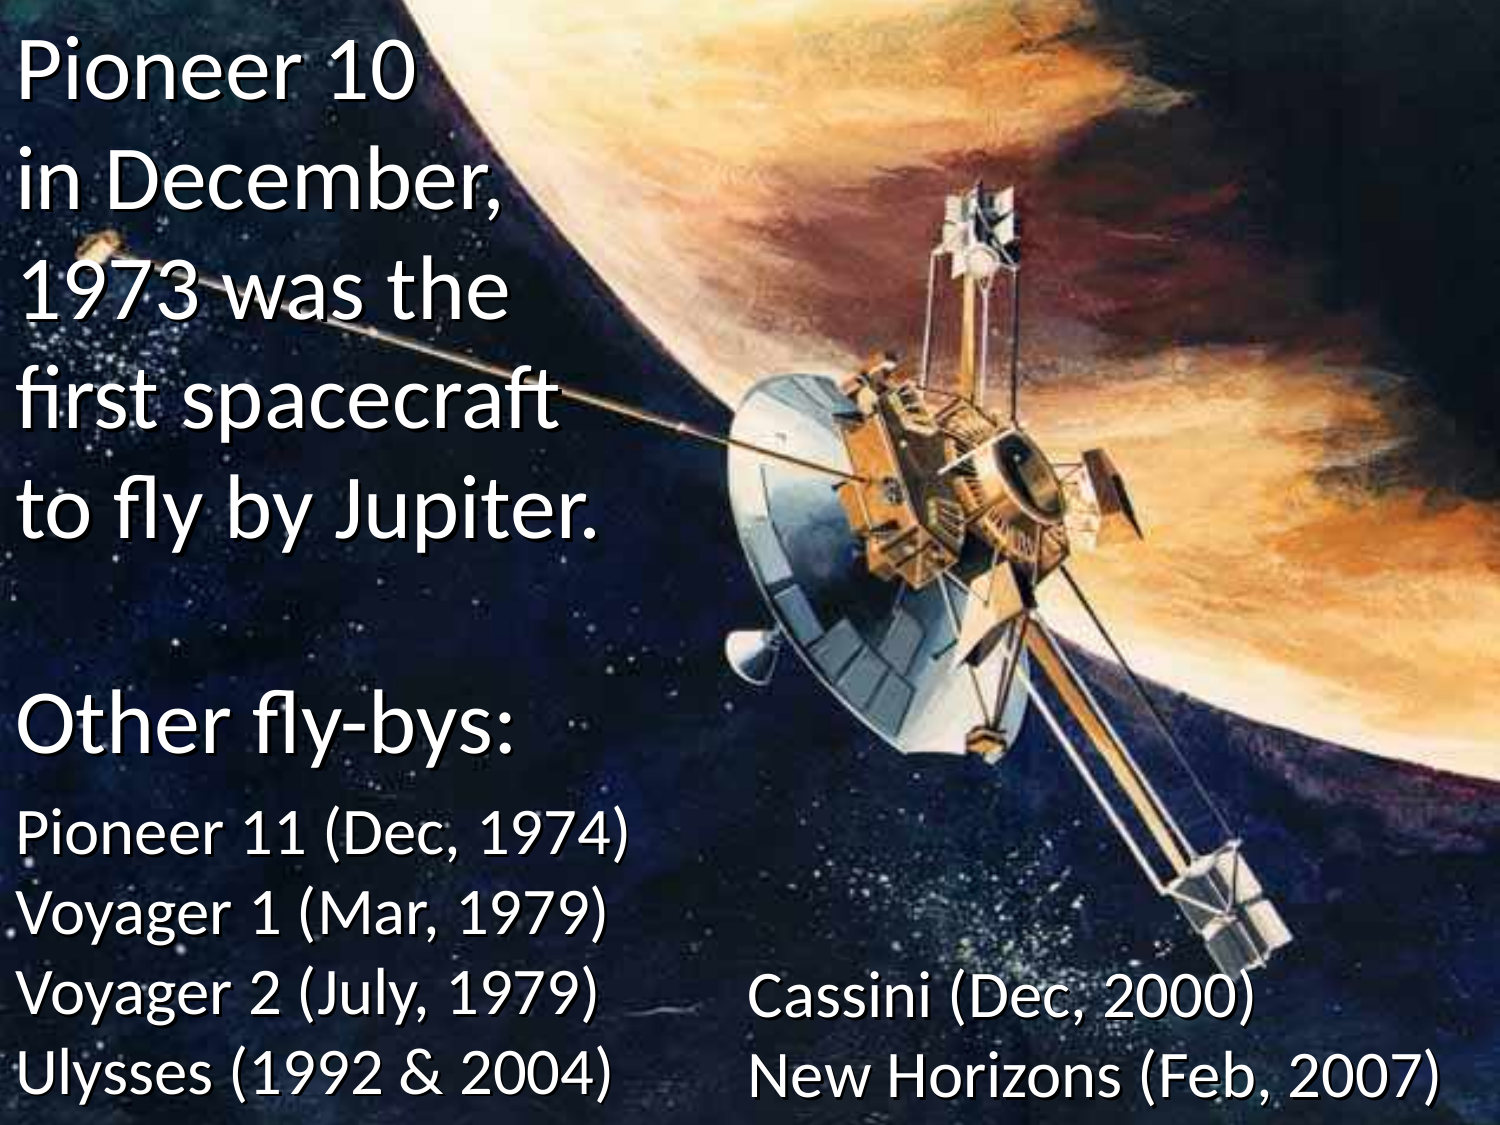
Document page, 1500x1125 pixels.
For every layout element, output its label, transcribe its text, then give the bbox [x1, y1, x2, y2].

picture [0, 0, 1500, 1125]
text_box Pioneer 10 in December, 1973 was the first spacecraft to fly by Jupiter. [0, 0, 676, 571]
text_box Cassini (Dec, 2000) New Horizons (Feb, 2007) [732, 943, 1500, 1120]
text_box Pioneer 11 (Dec, 1974) Voyager 1 (Mar, 1979) Voyager 2 (July, 1979) Ulysses (1992 & 2004) [0, 780, 700, 1119]
text_box Other fly-bys: [0, 653, 1476, 781]
